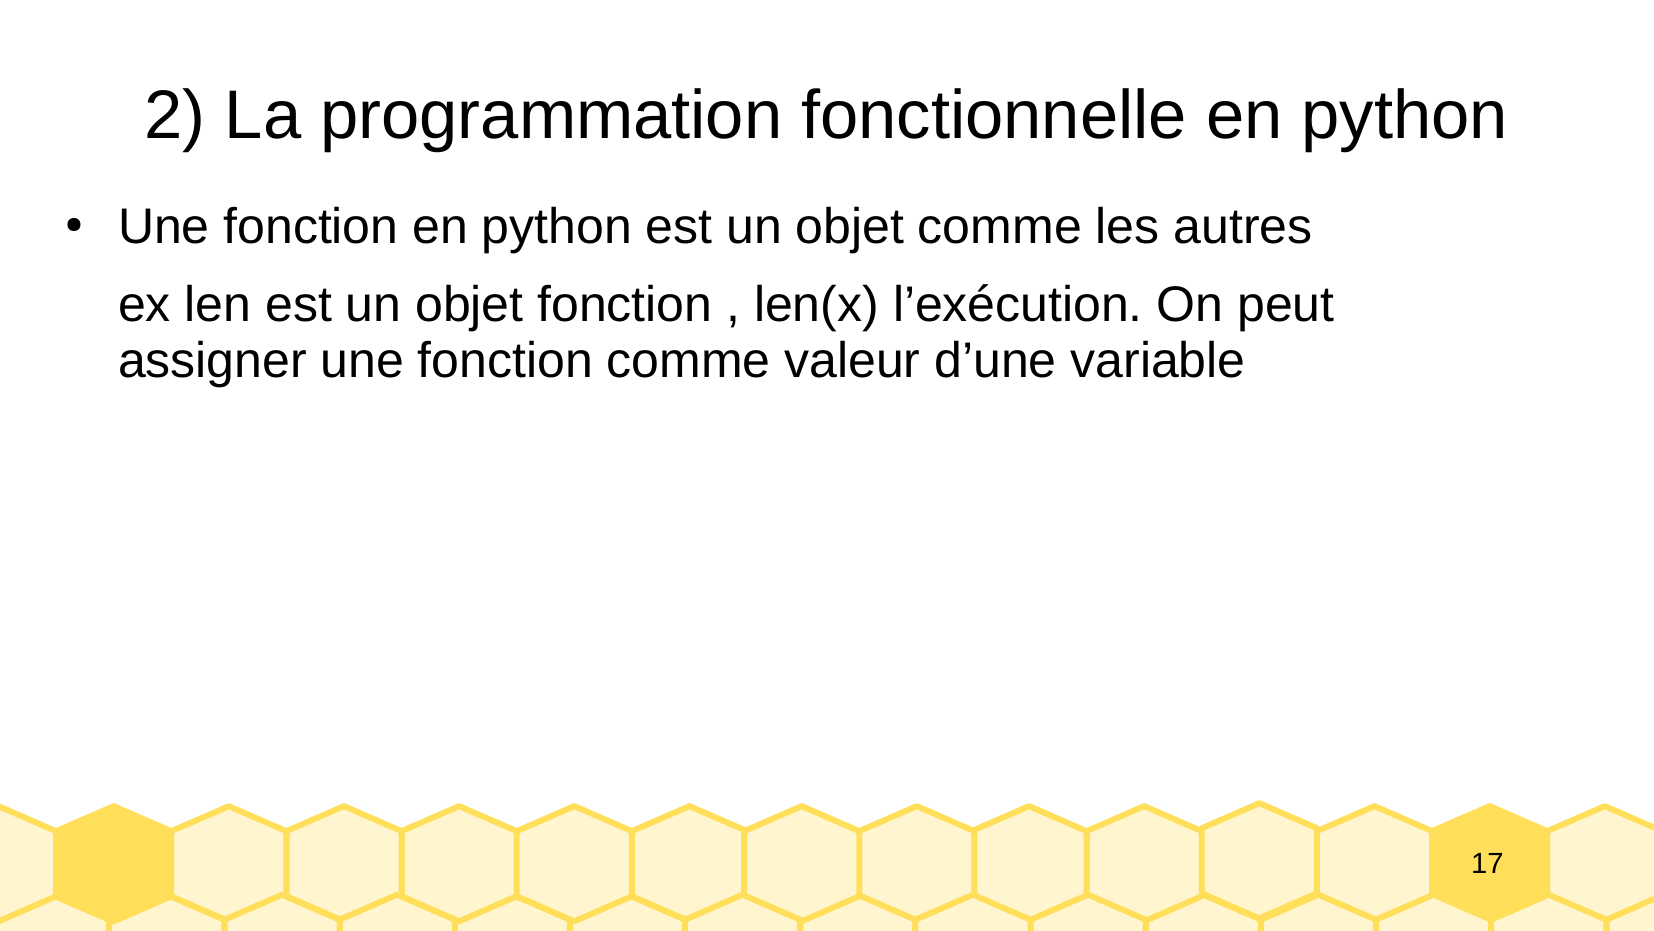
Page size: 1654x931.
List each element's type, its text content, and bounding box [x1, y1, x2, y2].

title 2) La programmation fonctionnelle en python [82, 37, 1571, 193]
list Une fonction en python est un objet comme les autres ex len est un objet fonction , len(x) l’exécution. On peut assigner une fonction comme valeur d’une variable [47, 198, 1536, 739]
